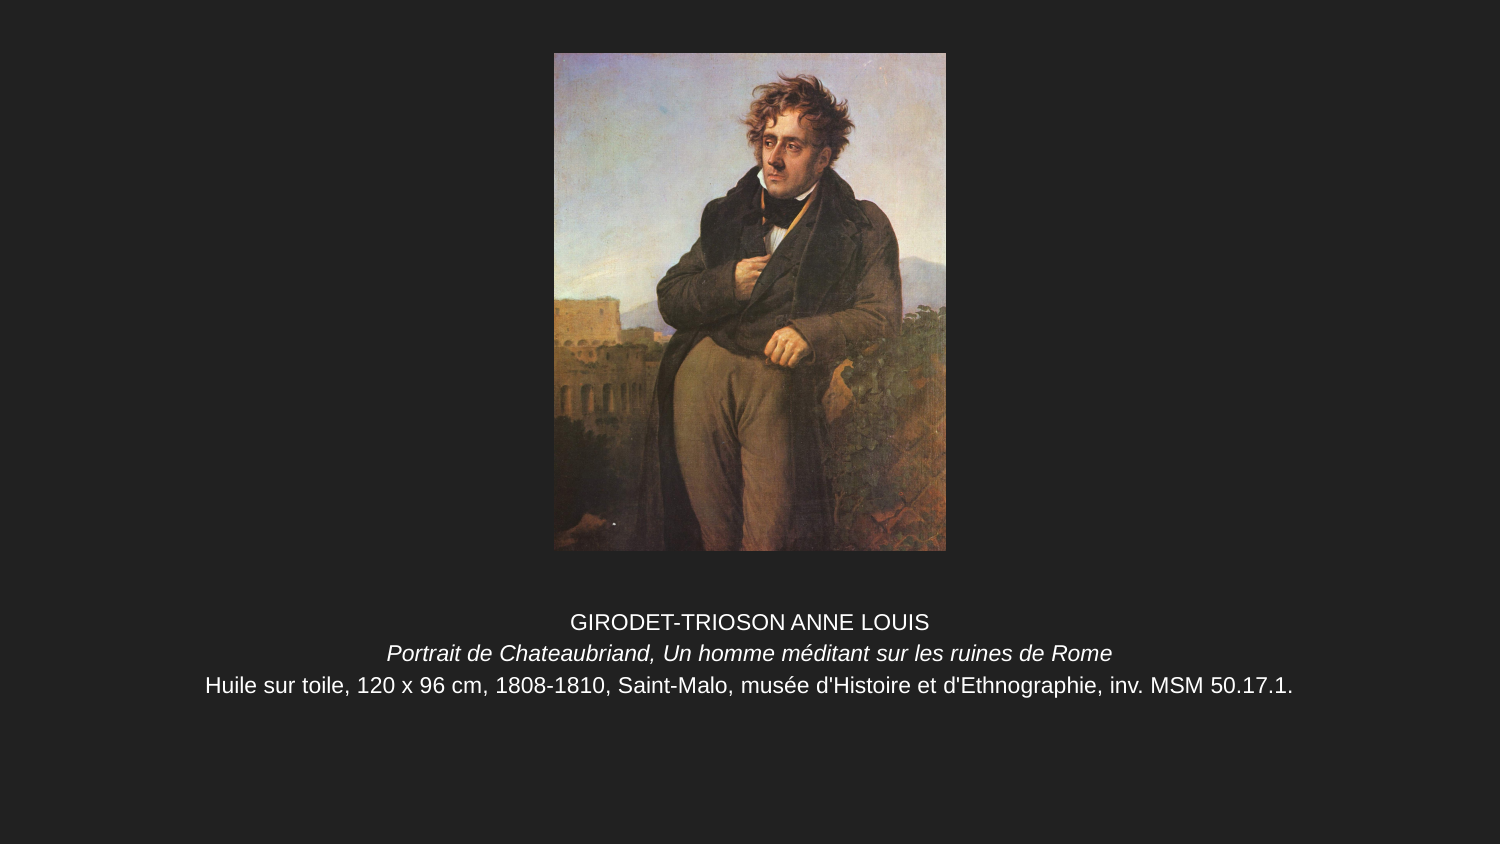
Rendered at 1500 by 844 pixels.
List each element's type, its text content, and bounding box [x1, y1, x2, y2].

subtitle GIRODET-TRIOSON ANNE LOUIS Portrait de Chateaubriand, Un homme méditant sur les ruines de Rome Huile sur toile, 120 x 96 cm, 1808-1810, Saint-Malo, musée d'Histoire et d'Ethnographie, inv. MSM 50.17.1. [51, 592, 1449, 723]
picture [554, 53, 946, 551]
